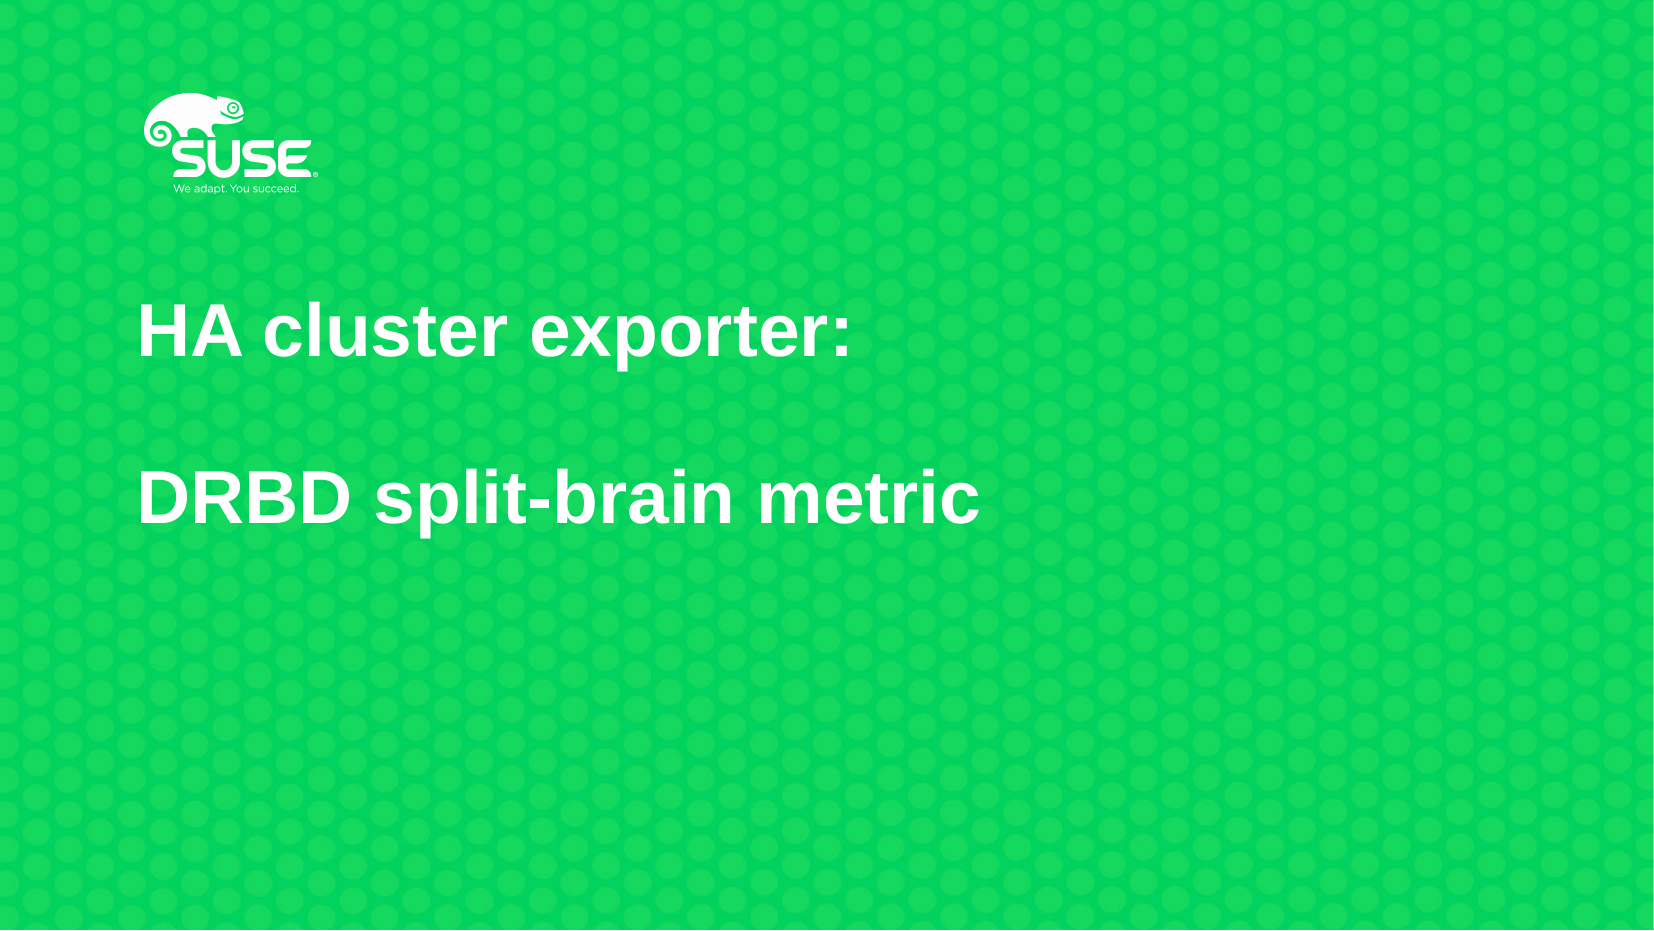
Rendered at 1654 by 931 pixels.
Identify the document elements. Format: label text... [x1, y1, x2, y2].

picture [0, 0, 1654, 930]
title HA cluster exporter: DRBD split-brain metric [121, 217, 1531, 541]
